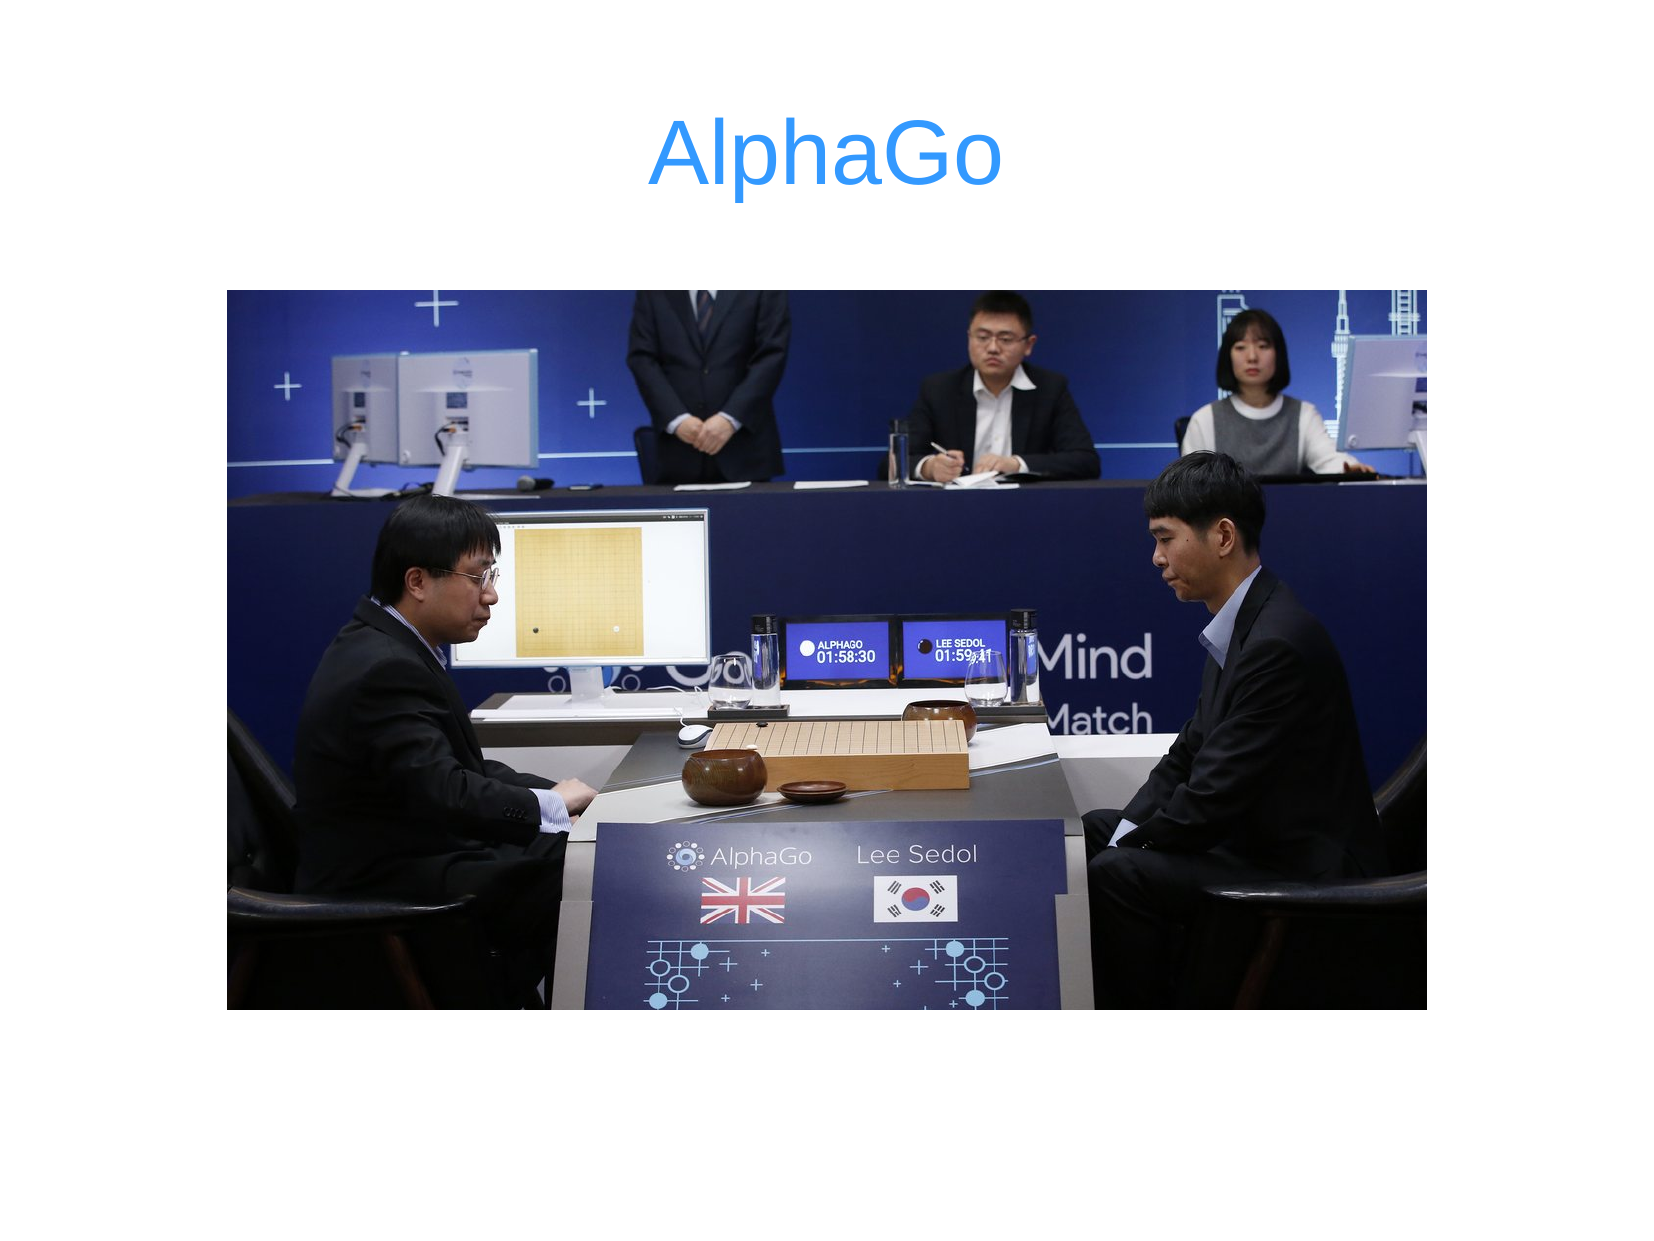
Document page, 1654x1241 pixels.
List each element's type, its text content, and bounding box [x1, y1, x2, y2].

picture [227, 290, 1427, 1010]
title AlphaGo [82, 49, 1571, 257]
